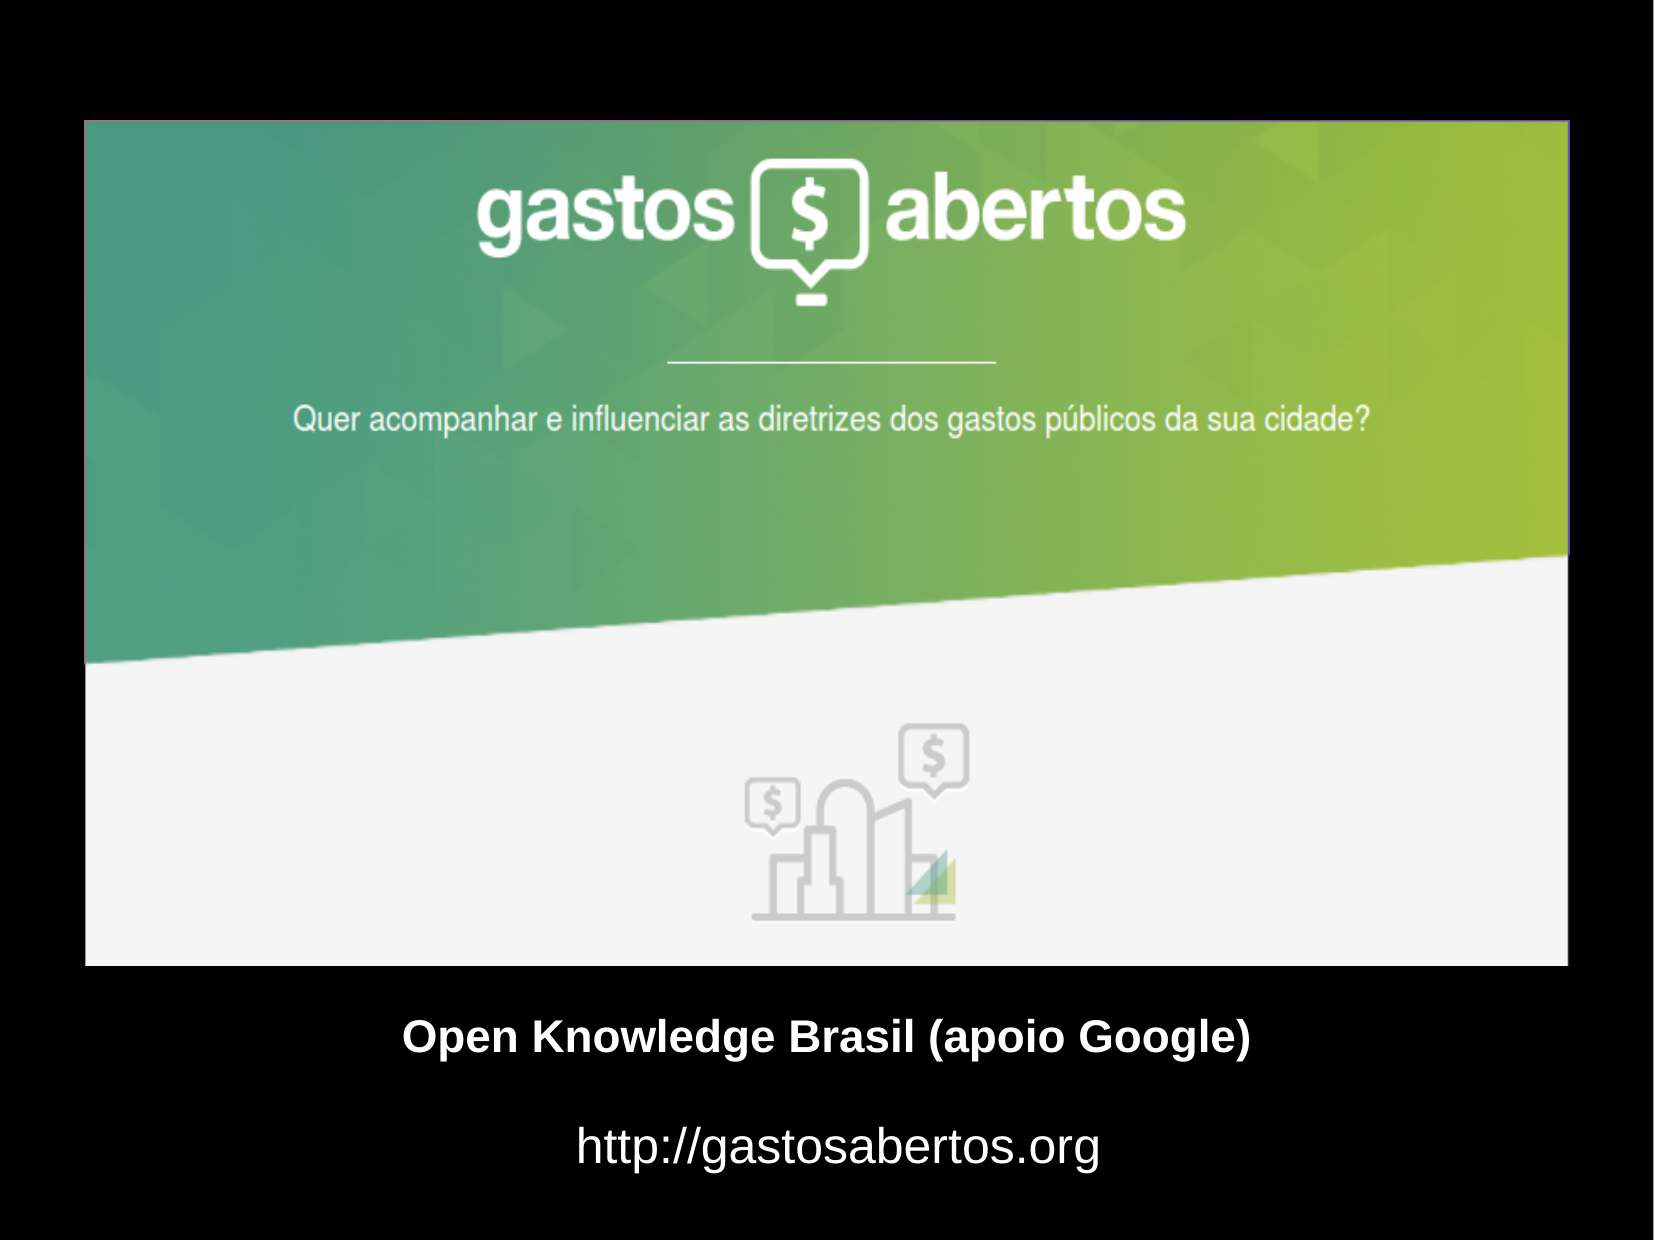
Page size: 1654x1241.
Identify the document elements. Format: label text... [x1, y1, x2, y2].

text_box Open Knowledge Brasil (apoio Google) [324, 1003, 1329, 1093]
picture [84, 120, 1570, 966]
text_box http://gastosabertos.org [561, 1110, 1130, 1182]
